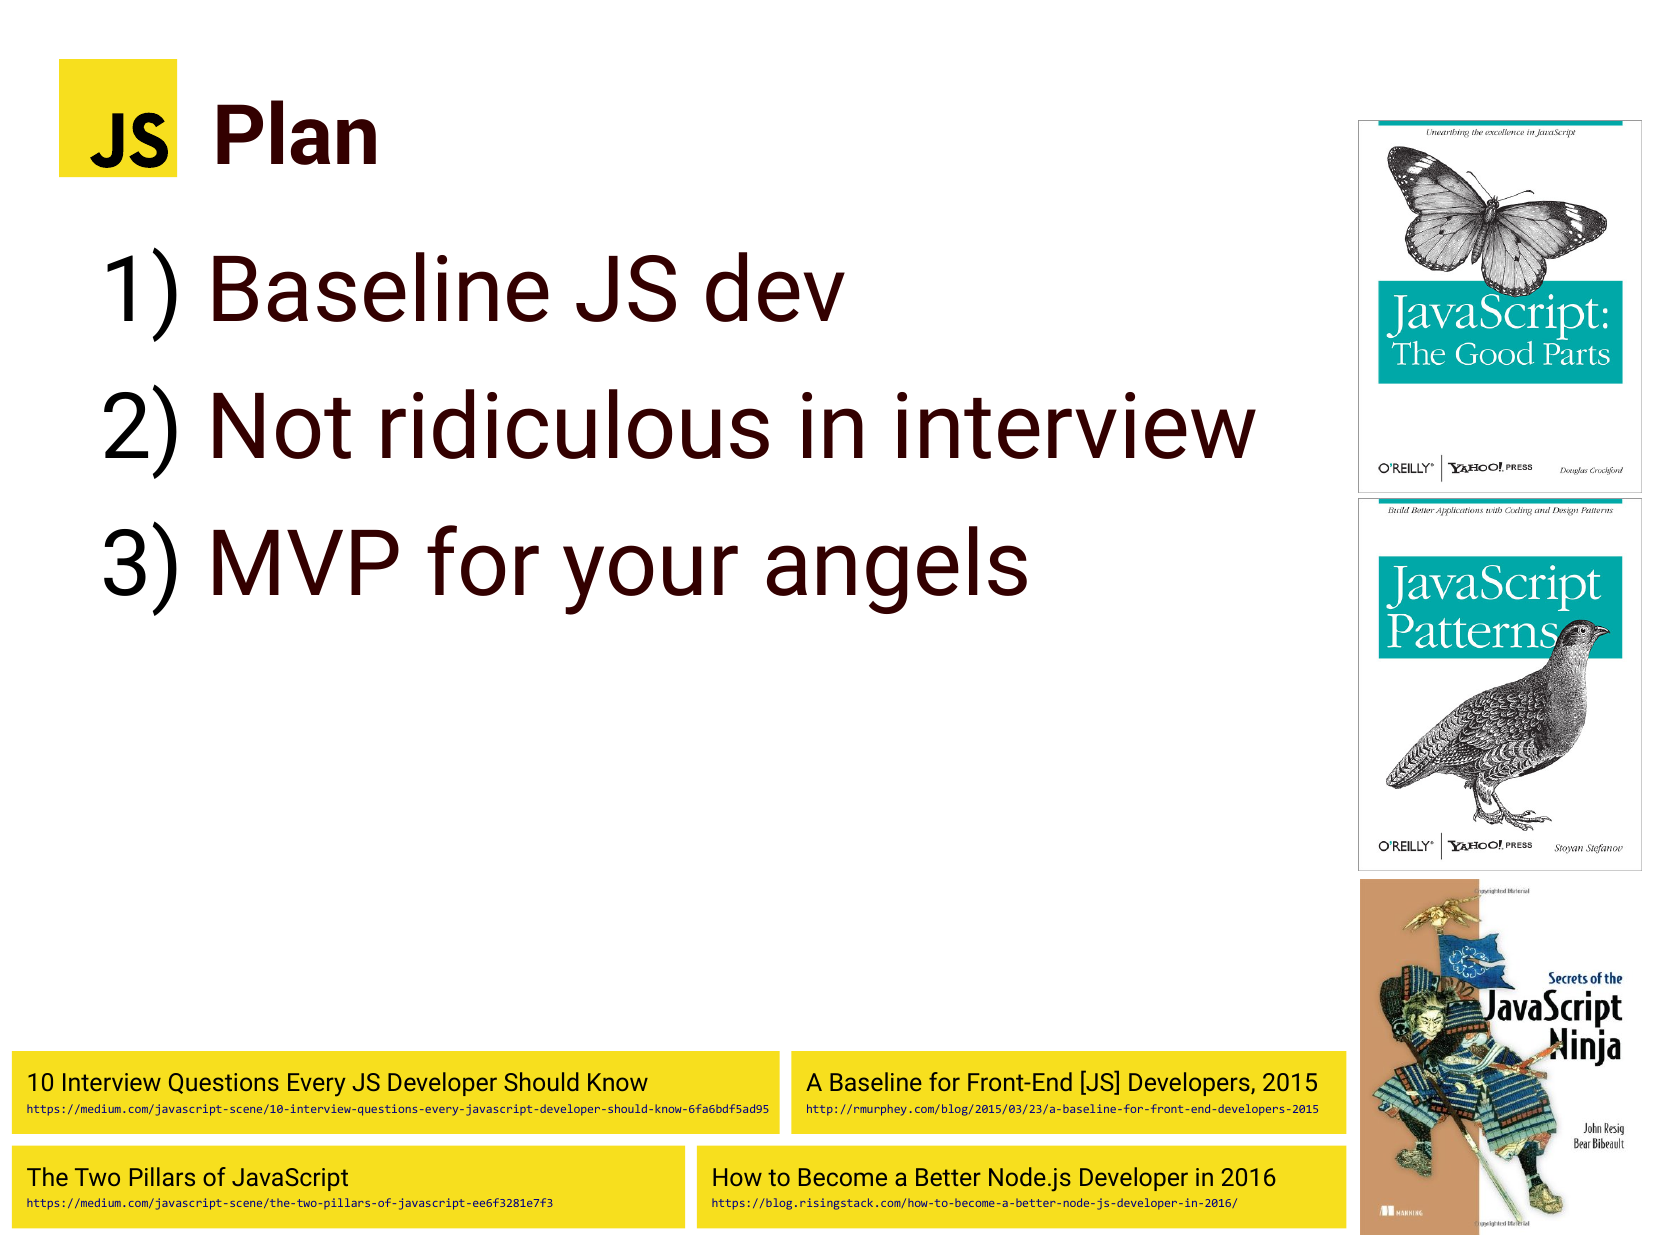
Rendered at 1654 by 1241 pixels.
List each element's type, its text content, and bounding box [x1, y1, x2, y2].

picture [1360, 879, 1642, 1235]
text_box 10 Interview Questions Every JS Developer Should Know https://medium.com/javascript-scene/10-interview-questions-every-javascript-developer-should-know-6fa6bdf5ad95 [11, 1051, 780, 1134]
picture [1358, 498, 1642, 871]
picture [1358, 120, 1642, 493]
text_box A Baseline for Front-End [JS] Developers, 2015 http://rmurphey.com/blog/2015/03/23/a-baseline-for-front-end-developers-2015 [791, 1051, 1347, 1134]
text_box The Two Pillars of JavaScript https://medium.com/javascript-scene/the-two-pillars-of-javascript-ee6f3281e7f3 [11, 1145, 686, 1229]
list Baseline JS dev Not ridiculous in interview MVP for your angels [82, 236, 1571, 1182]
title Plan [194, 72, 1559, 201]
text_box How to Become a Better Node.js Developer in 2016 https://blog.risingstack.com/how-to-become-a-better-node-js-developer-in-2016/ [696, 1145, 1347, 1229]
